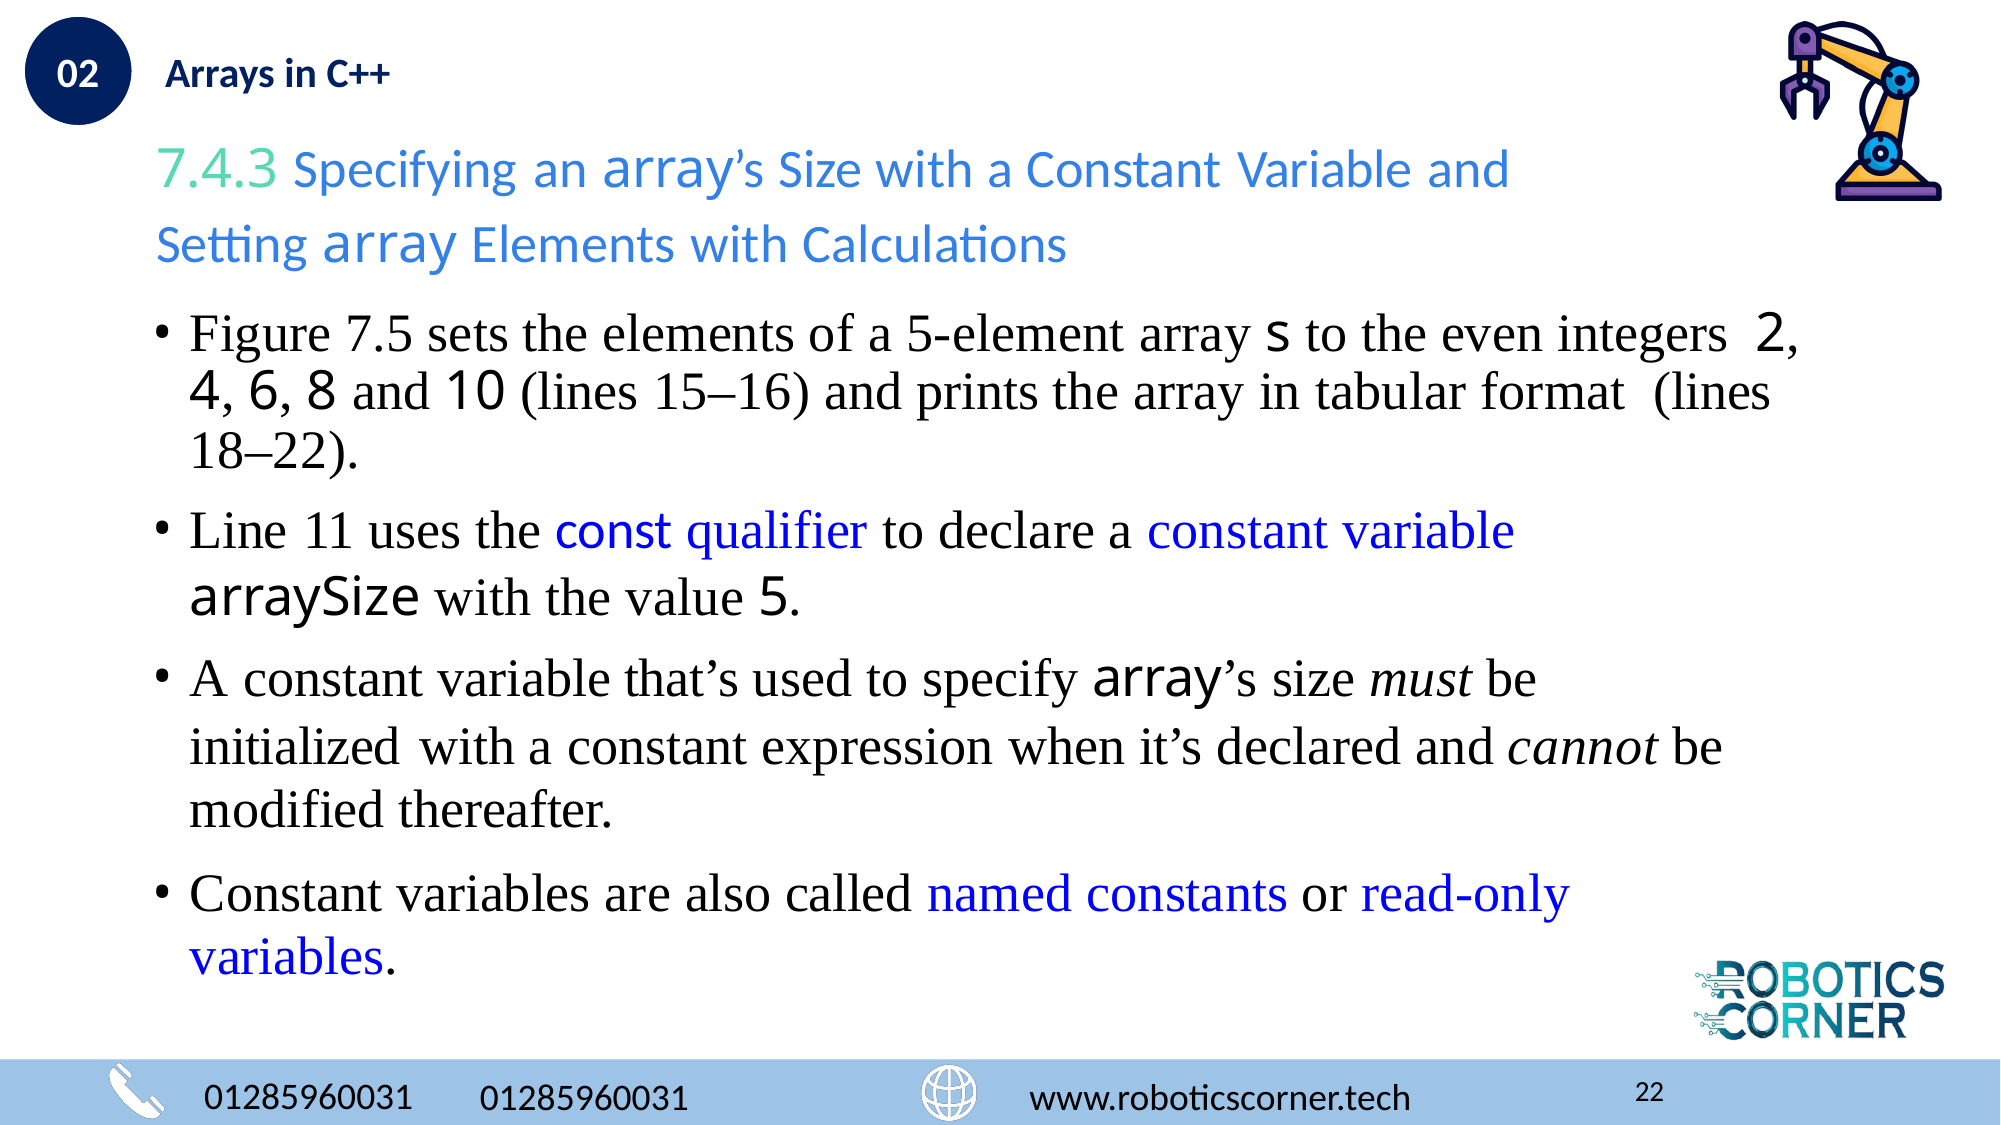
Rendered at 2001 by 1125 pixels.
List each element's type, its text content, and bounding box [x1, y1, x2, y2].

title 7.4.3 Specifying an array’s Size with a Constant Variable and Setting array Elements with Calculations [153, 120, 1847, 295]
picture [915, 1059, 981, 1125]
picture [103, 1057, 170, 1124]
text_box 02 [22, 14, 134, 128]
text_box Figure 7.5 sets the elements of a 5-element array s to the even integers 2, 4, 6, 8 and 10 (lines 15–16) and prints the array in tabular format (lines 18–22). Line 11 uses the const qualifier to declare a constant variable arraySize with the value 5. A constant variable that’s used to specify array’s size must be initialized with a constant expression when it’s declared and cannot be modified thereafter. Constant variables are also called named constants or read-only variables. [150, 295, 1847, 986]
text_box Arrays in C++ [150, 38, 622, 103]
picture [1771, 21, 1950, 201]
picture [1754, 986, 1771, 992]
picture [1680, 859, 1953, 1059]
